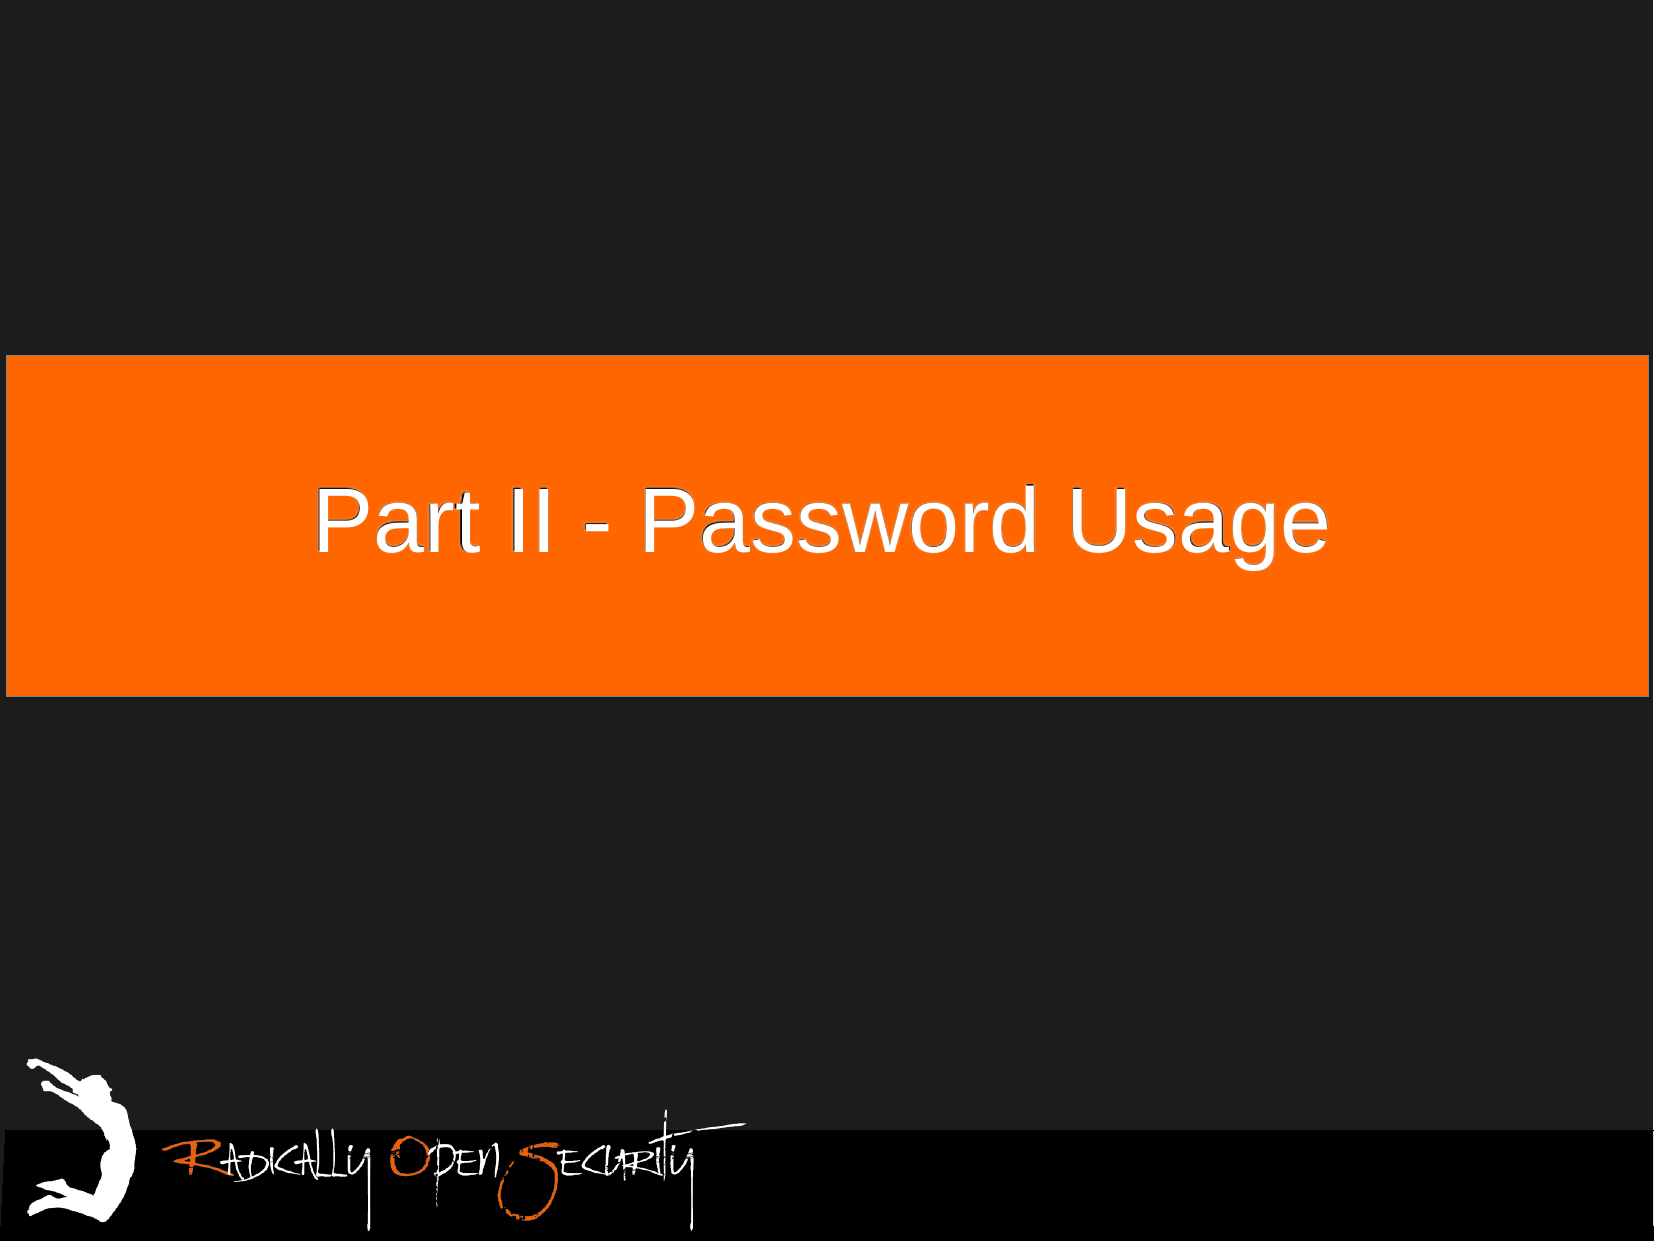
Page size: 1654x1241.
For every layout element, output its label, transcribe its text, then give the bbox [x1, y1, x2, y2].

text_box [1642, 355, 1649, 697]
subtitle Part II - Password Usage [2, 40, 1642, 1001]
picture [0, 1022, 778, 1241]
